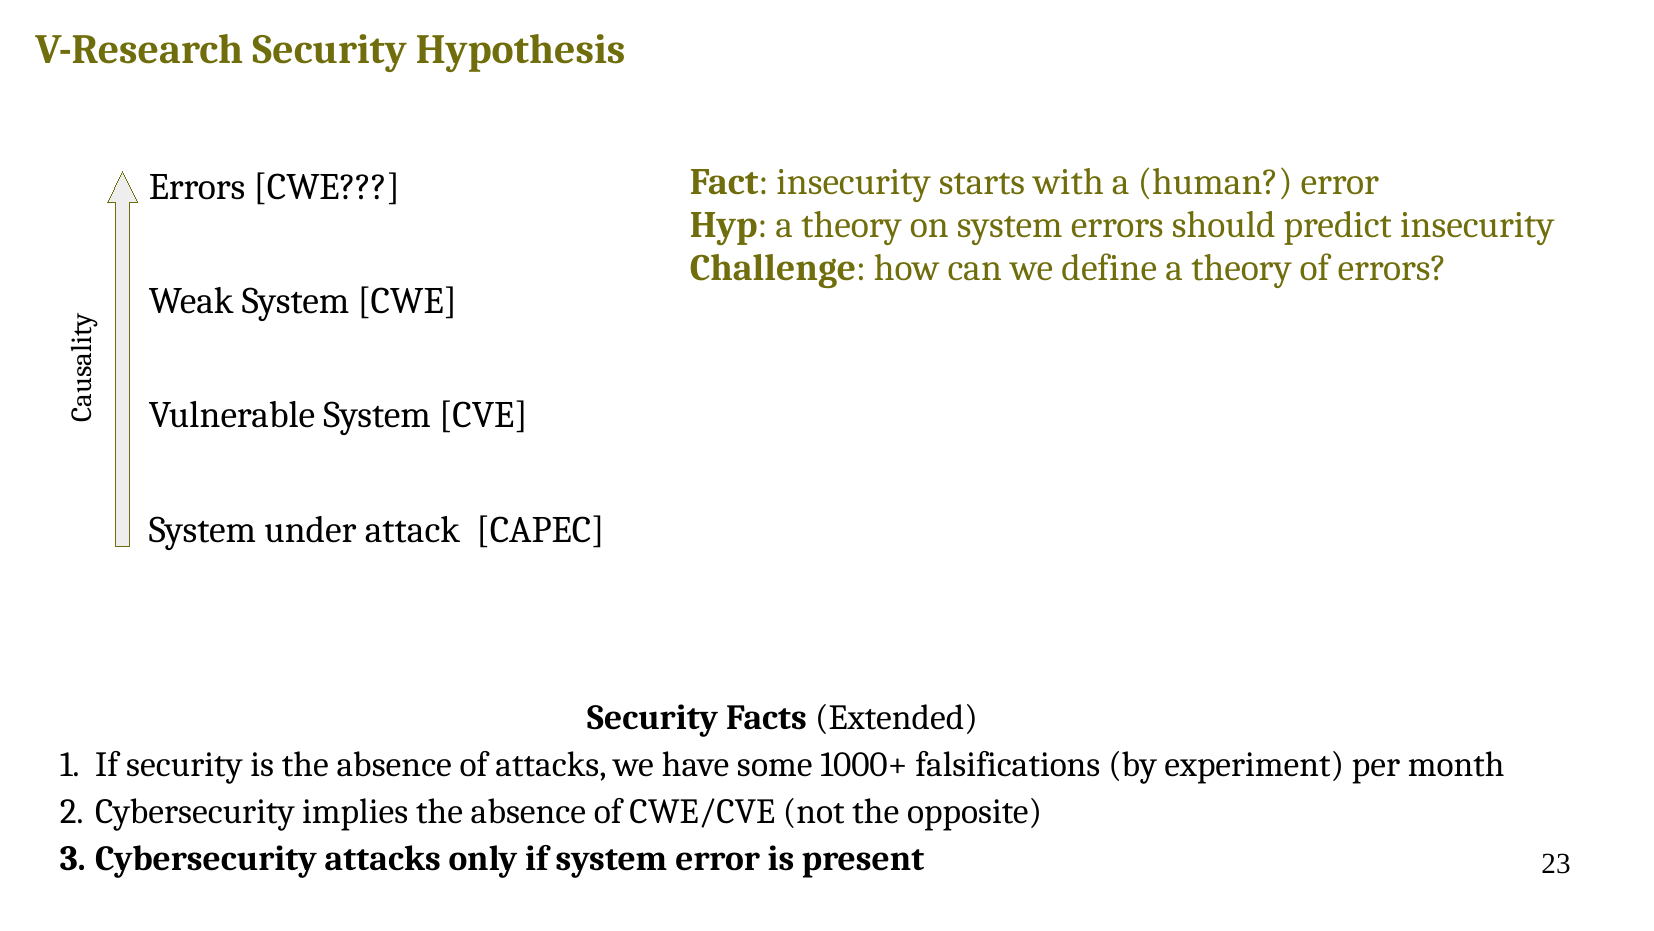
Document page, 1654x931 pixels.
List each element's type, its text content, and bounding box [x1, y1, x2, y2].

text_box [107, 171, 138, 547]
text_box Fact: insecurity starts with a (human?) error Hyp: a theory on system errors should predict insecurity Challenge: how can we define a theory of errors? [675, 153, 1636, 301]
text_box Weak System [CWE] [133, 272, 487, 332]
text_box Security Facts (Extended) If security is the absence of attacks, we have some 1000+ falsifications (by experiment) per month Cybersecurity implies the absence of CWE/CVE (not the opposite) Cybersecurity attacks only if system error is present [45, 690, 1606, 890]
text_box System under attack [CAPEC] [134, 500, 640, 560]
text_box Vulnerable System [CVE] [134, 386, 560, 446]
text_box V-Research Security Hypothesis [20, 18, 1051, 83]
text_box Causality [57, 293, 107, 438]
text_box Errors [CWE???] [133, 158, 427, 218]
